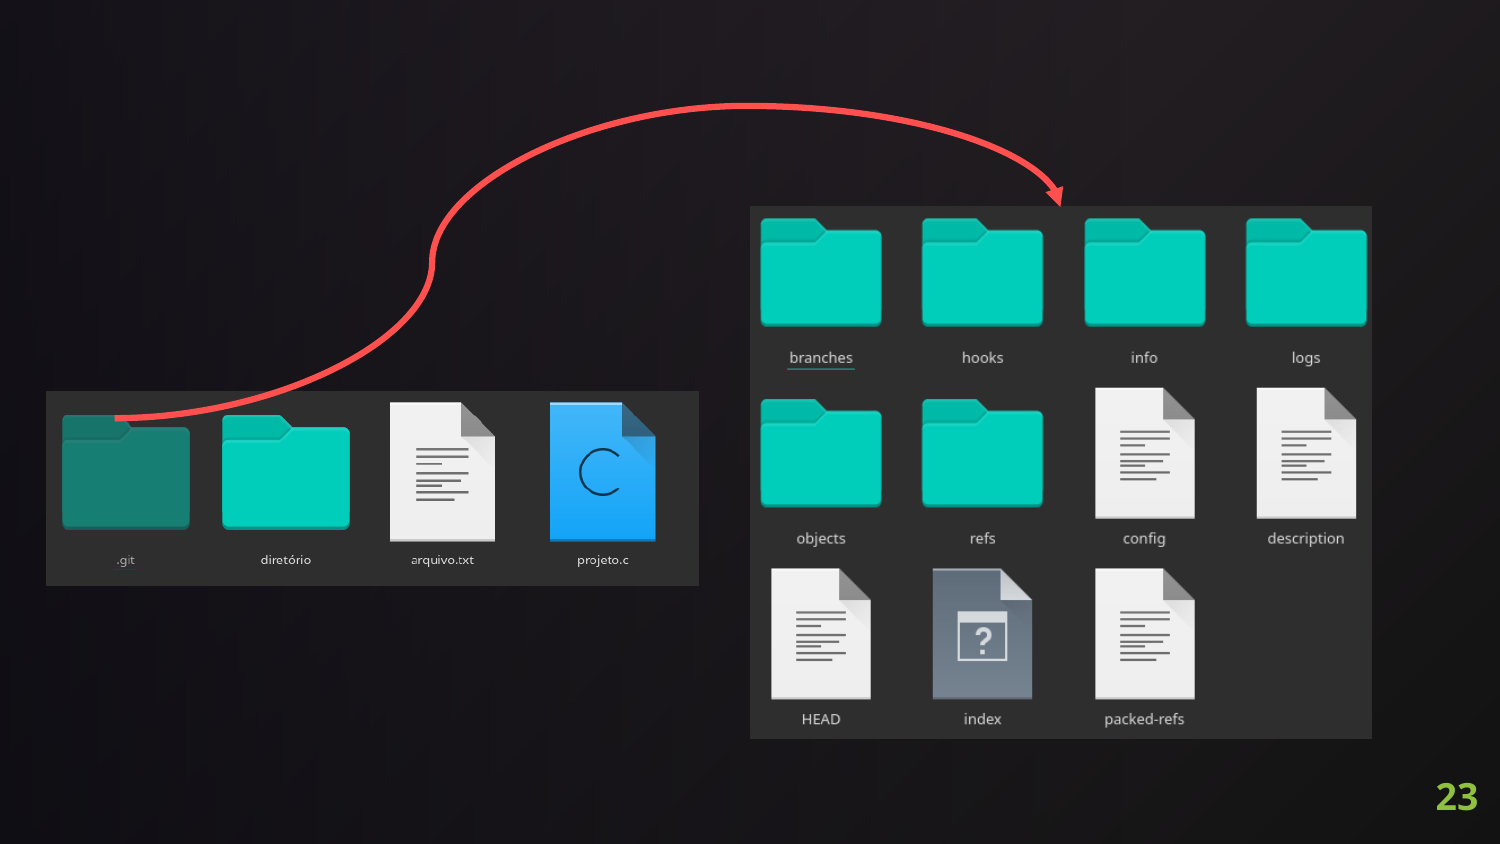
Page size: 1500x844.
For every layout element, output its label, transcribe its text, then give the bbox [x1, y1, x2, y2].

picture [46, 391, 699, 586]
picture [750, 206, 1372, 739]
slide_number <number> [1407, 752, 1494, 844]
